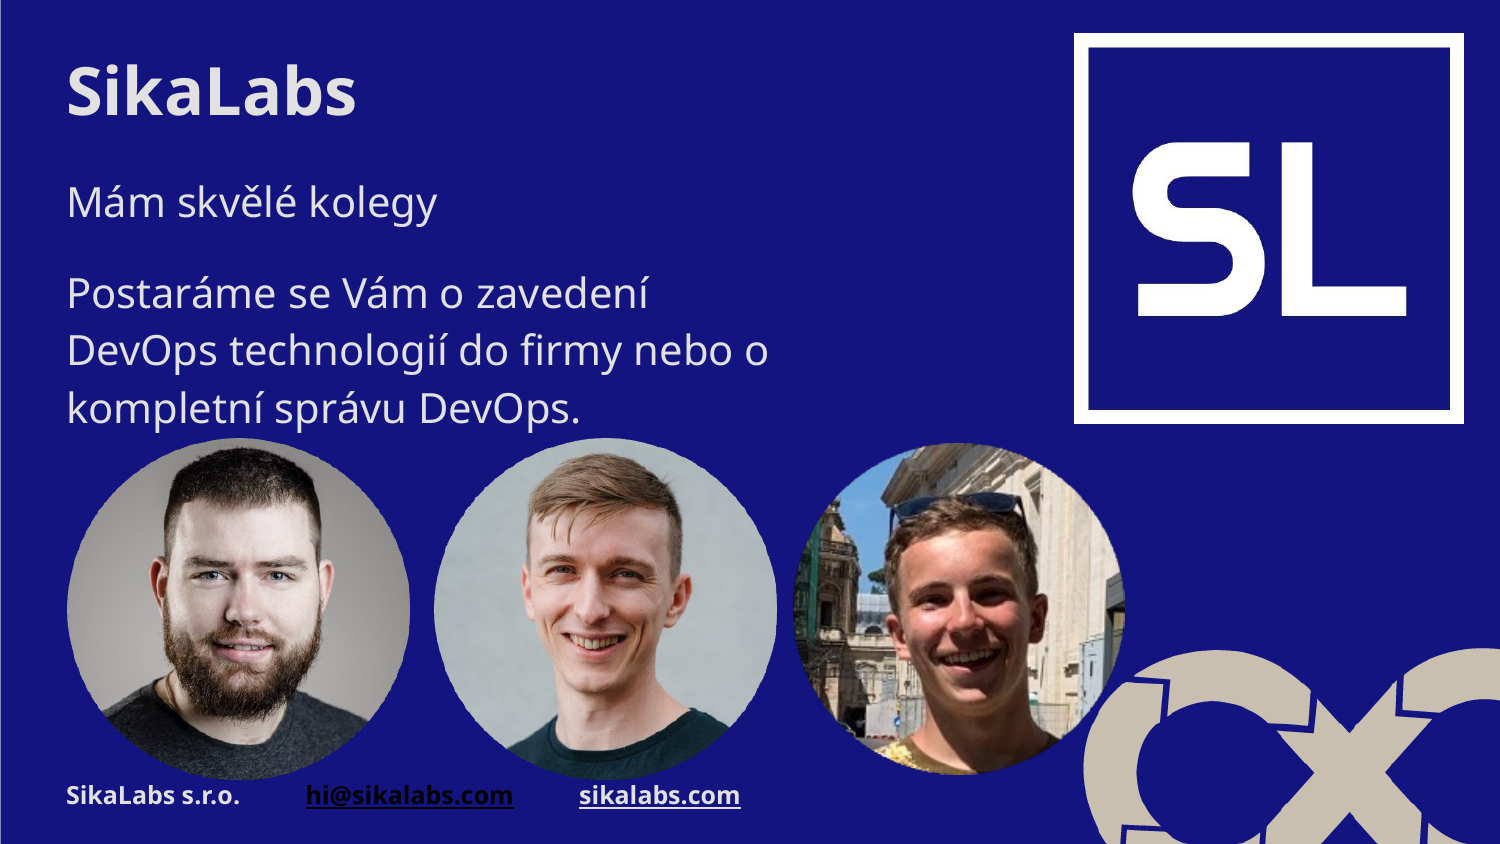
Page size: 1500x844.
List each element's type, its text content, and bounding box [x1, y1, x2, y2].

picture [0, 0, 1500, 844]
title SikaLabs [51, 33, 1074, 128]
list Mám skvělé kolegy Postaráme se Vám o zavedení DevOps technologií do firmy nebo o kompletní správu DevOps. [51, 153, 808, 692]
